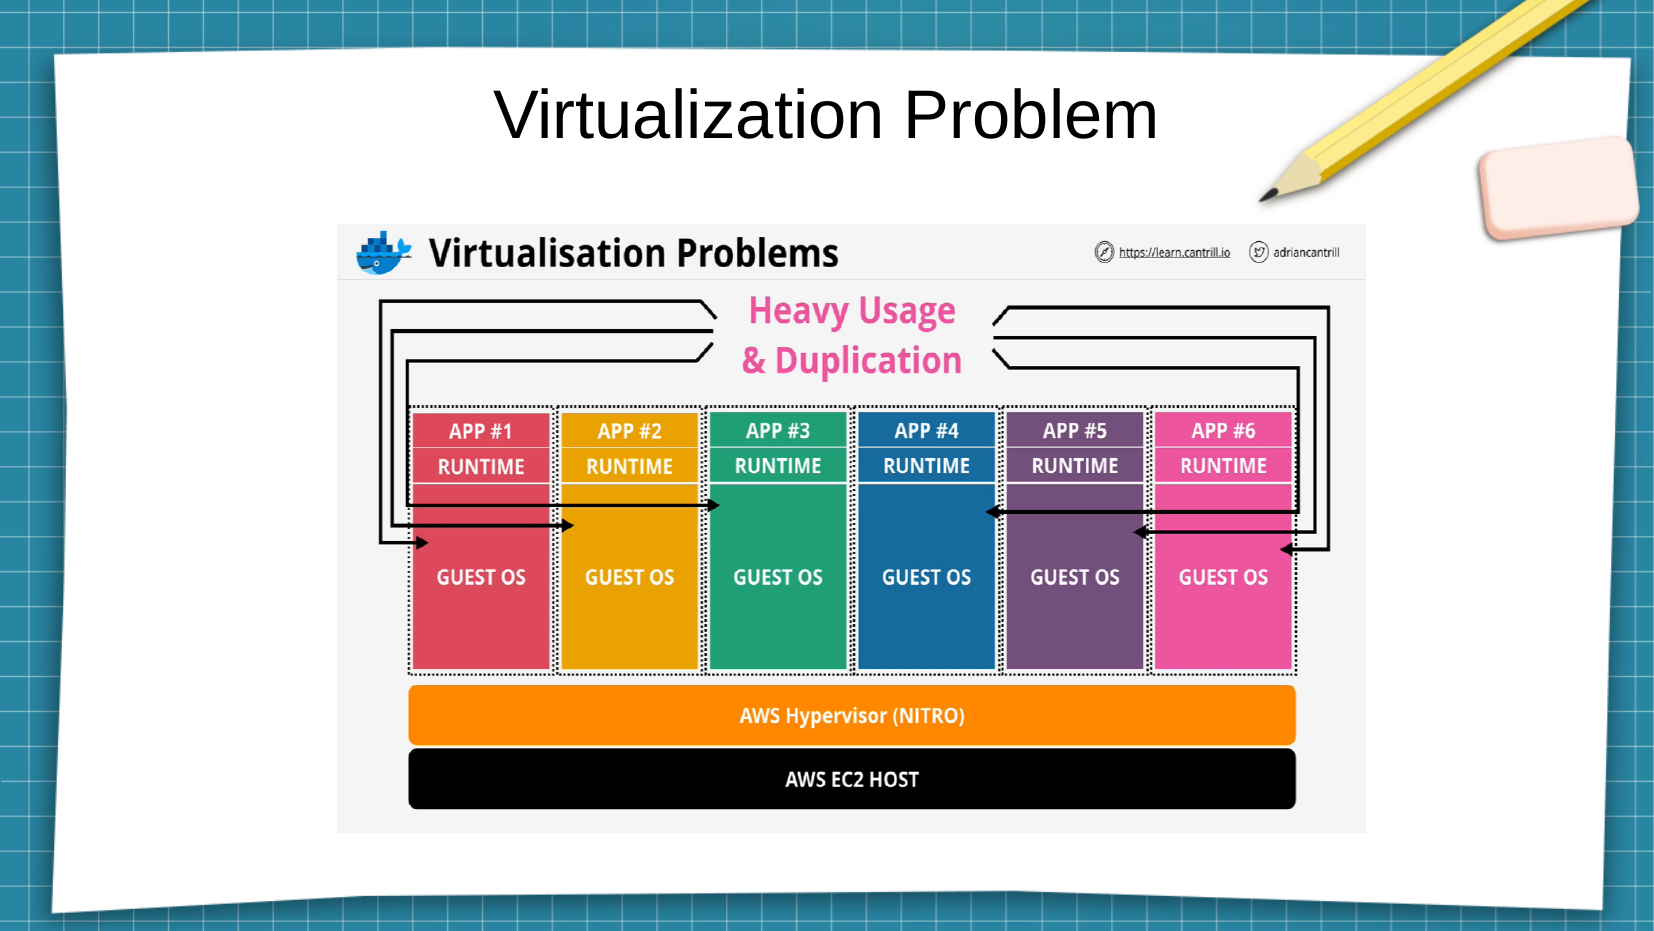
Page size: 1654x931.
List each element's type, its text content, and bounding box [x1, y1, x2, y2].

title Virtualization Problem [82, 37, 1571, 193]
picture [0, 0, 1654, 931]
